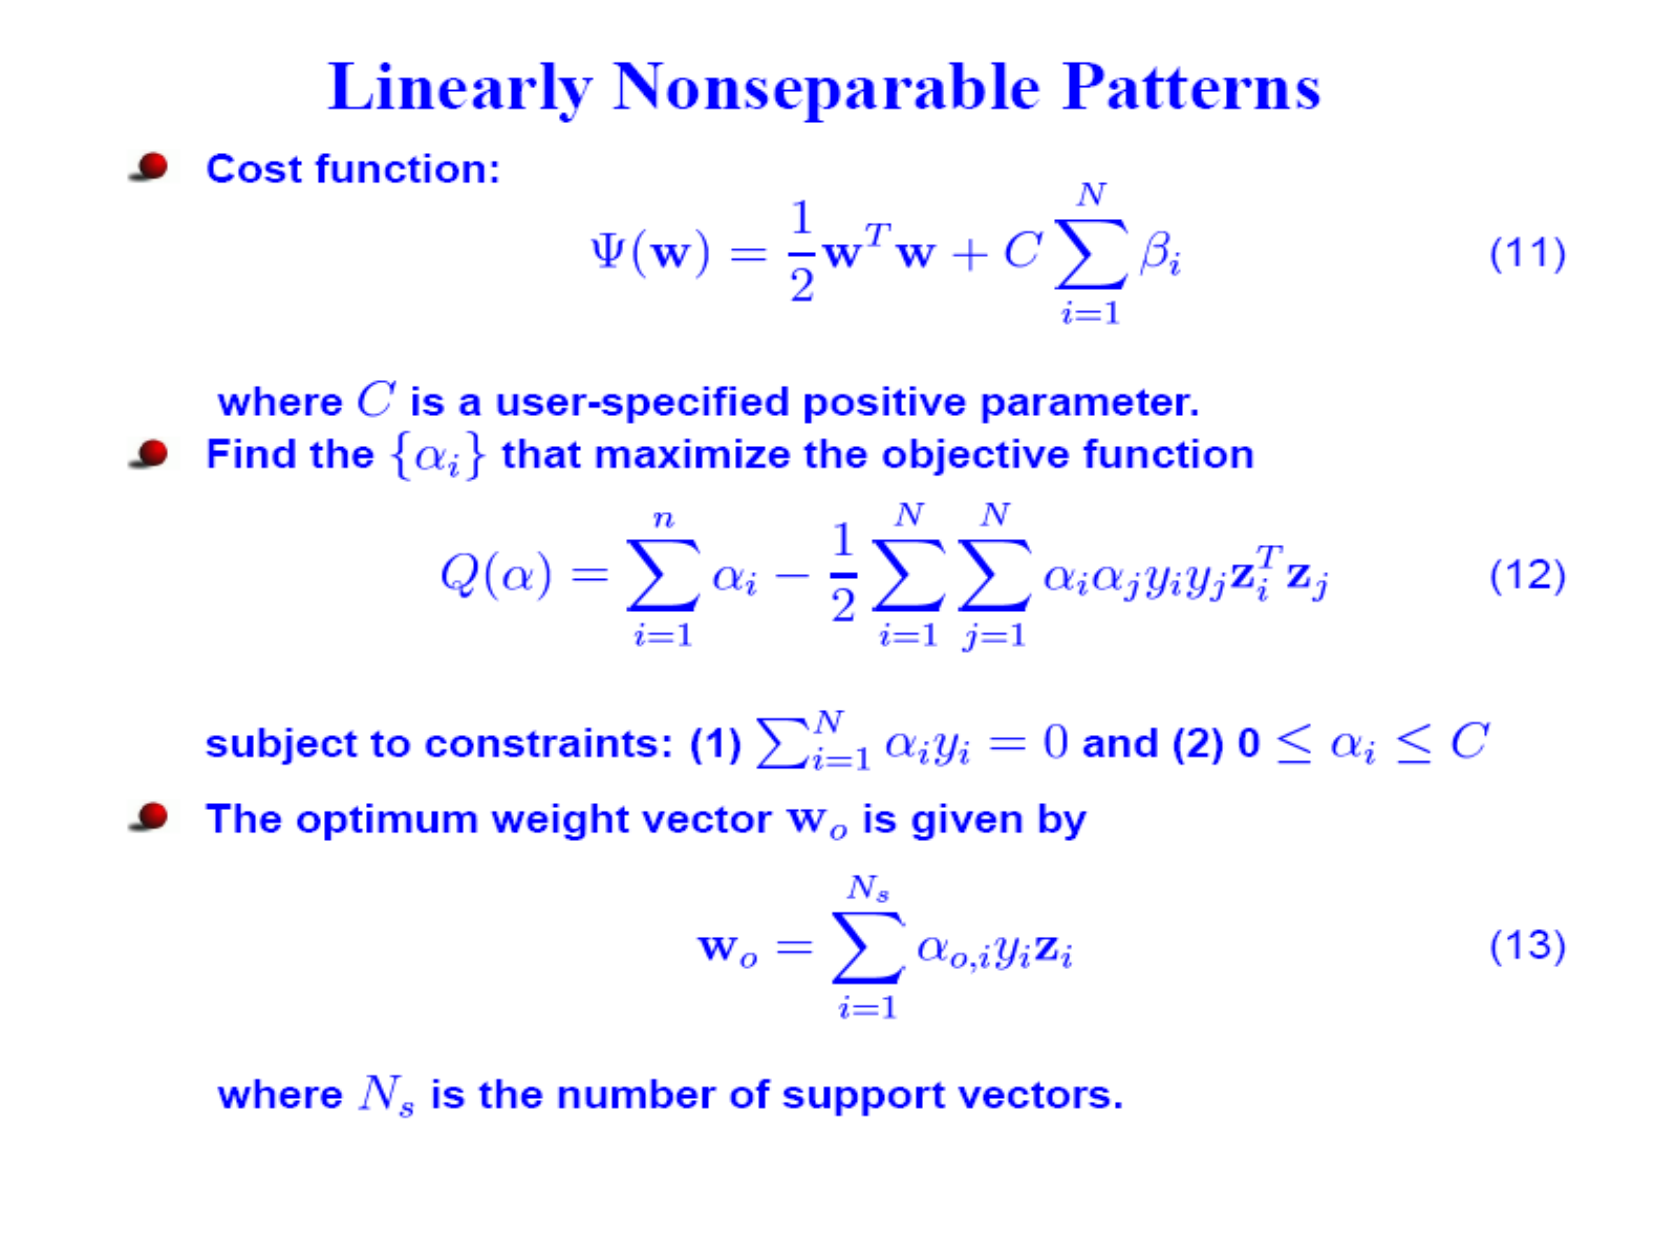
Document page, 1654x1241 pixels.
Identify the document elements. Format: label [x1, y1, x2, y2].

picture [63, 57, 1590, 1130]
